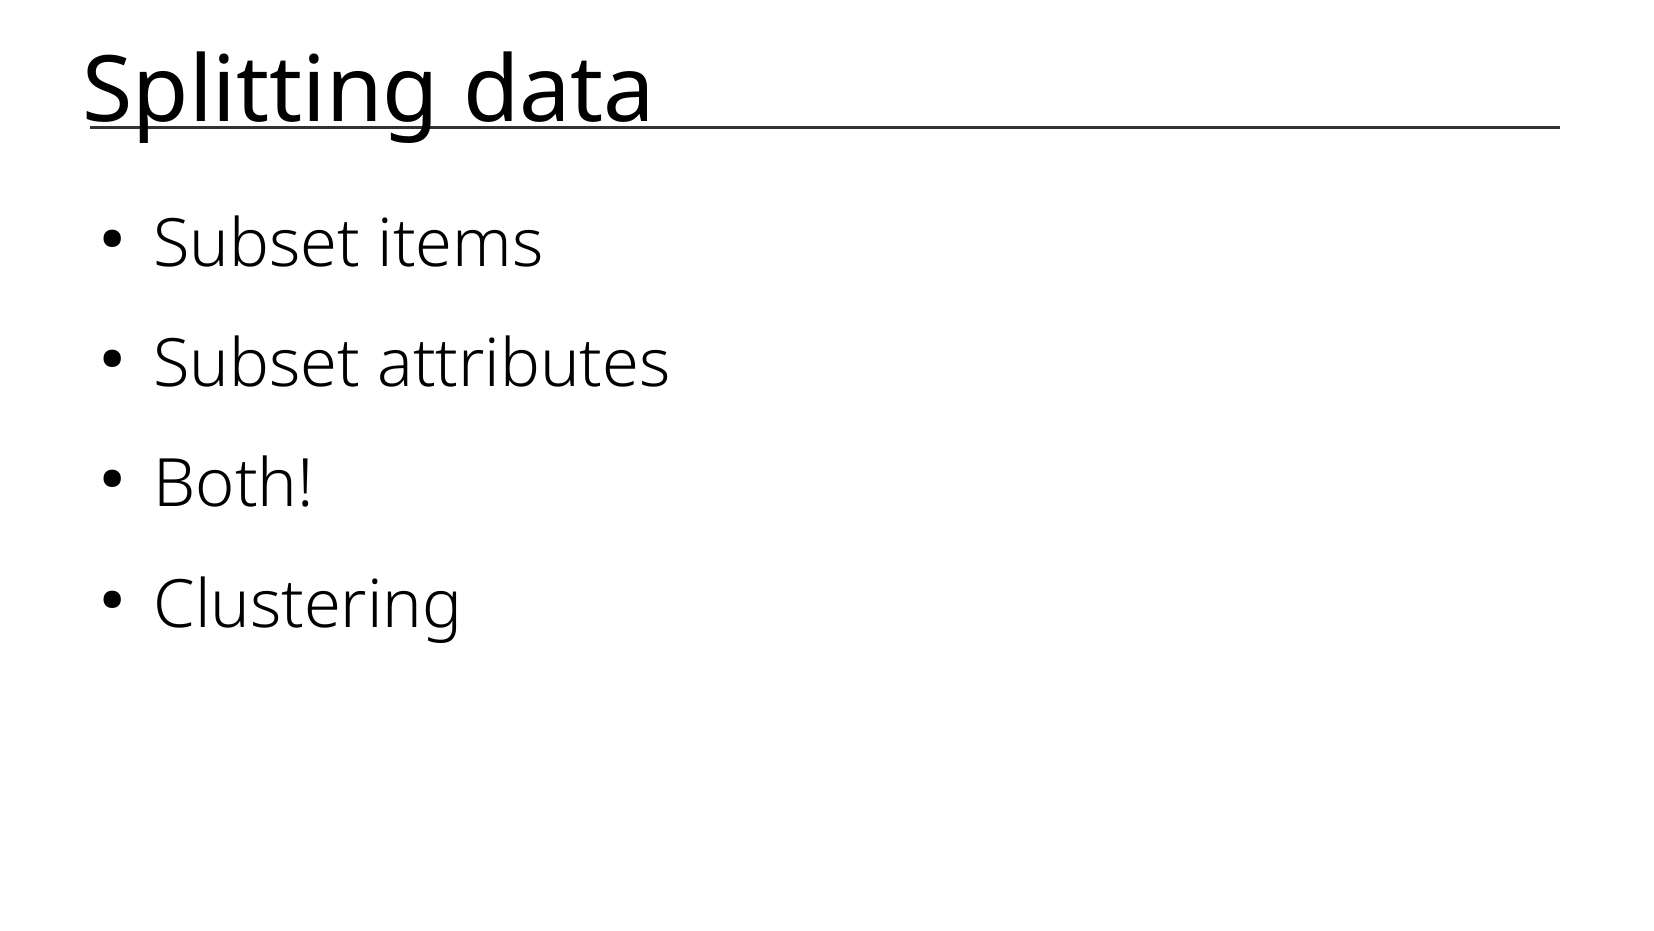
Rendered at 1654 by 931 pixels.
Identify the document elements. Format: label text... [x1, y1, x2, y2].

list Subset items Subset attributes Both! Clustering [82, 195, 1571, 811]
title Splitting data [82, 32, 1571, 140]
